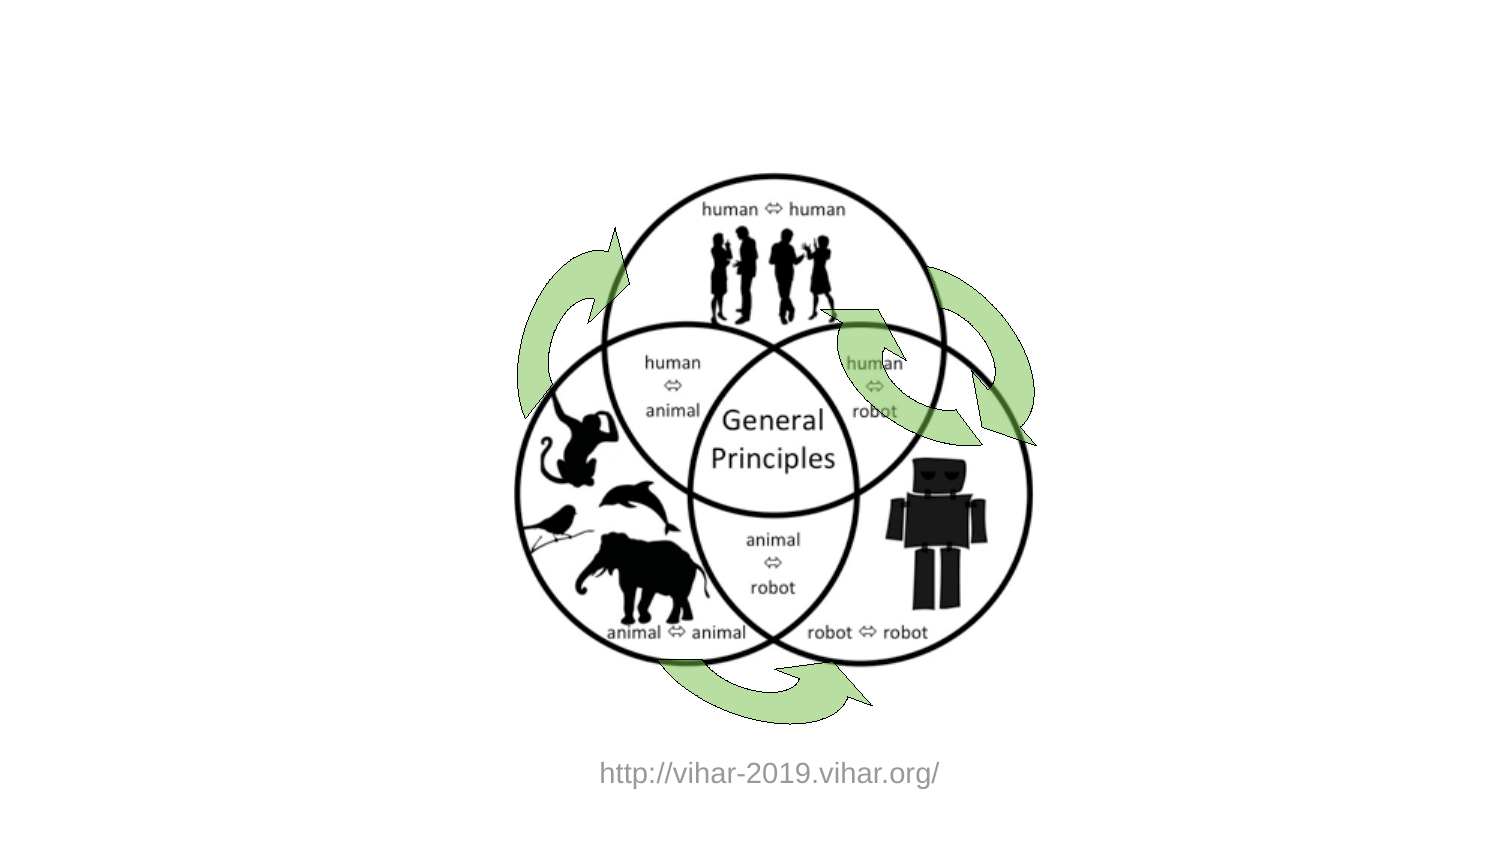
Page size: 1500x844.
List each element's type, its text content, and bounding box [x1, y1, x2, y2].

text_box [926, 266, 1037, 446]
text_box [517, 227, 630, 419]
text_box [820, 309, 983, 446]
text_box http://vihar-2019.vihar.org/ [584, 749, 1050, 807]
picture [1022, 405, 1034, 441]
text_box [657, 659, 873, 725]
picture [513, 165, 1034, 685]
